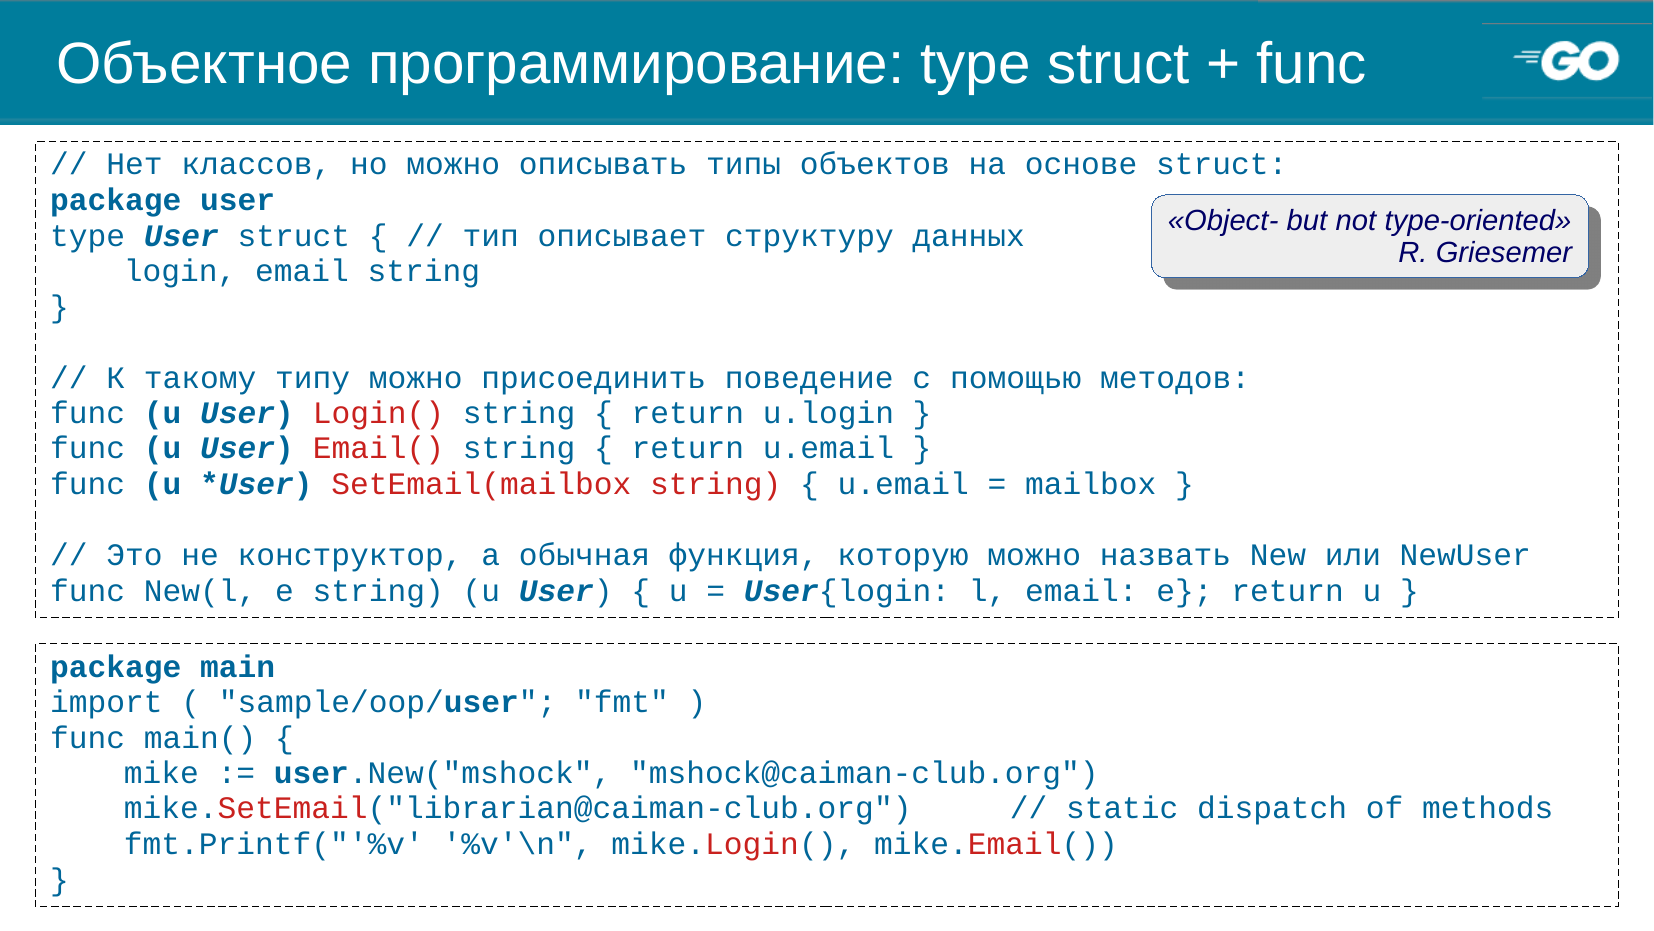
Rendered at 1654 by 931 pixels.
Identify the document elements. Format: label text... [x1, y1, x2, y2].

text_box «Object- but not type-oriented» R. Griesemer [1151, 194, 1589, 278]
text_box package main import ( "sample/oop/user"; "fmt" ) func main() { mike := user.New("mshock", "mshock@caiman-club.org") mike.SetEmail("librarian@caiman-club.org") // static dispatch of methods fmt.Printf("'%v' '%v'\n", mike.Login(), mike.Email()) } [35, 643, 1619, 907]
text_box Объектное программирование: type struct + func [41, 23, 1495, 104]
picture [1542, 41, 1619, 81]
text_box // Нет классов, но можно описывать типы объектов на основе struct: package user type User struct { // тип описывает структуру данных login, email string } // К такому типу можно присоединить поведение с помощью методов: func (u User) Login() string { return u.login } func (u User) Email() string { return u.email } func (u *User) SetEmail(mailbox string) { u.email = mailbox } // Это не конструктор, а обычная функция, которую можно назвать New или NewUser func New(l, e string) (u User) { u = User{login: l, email: e}; return u } [35, 141, 1619, 618]
